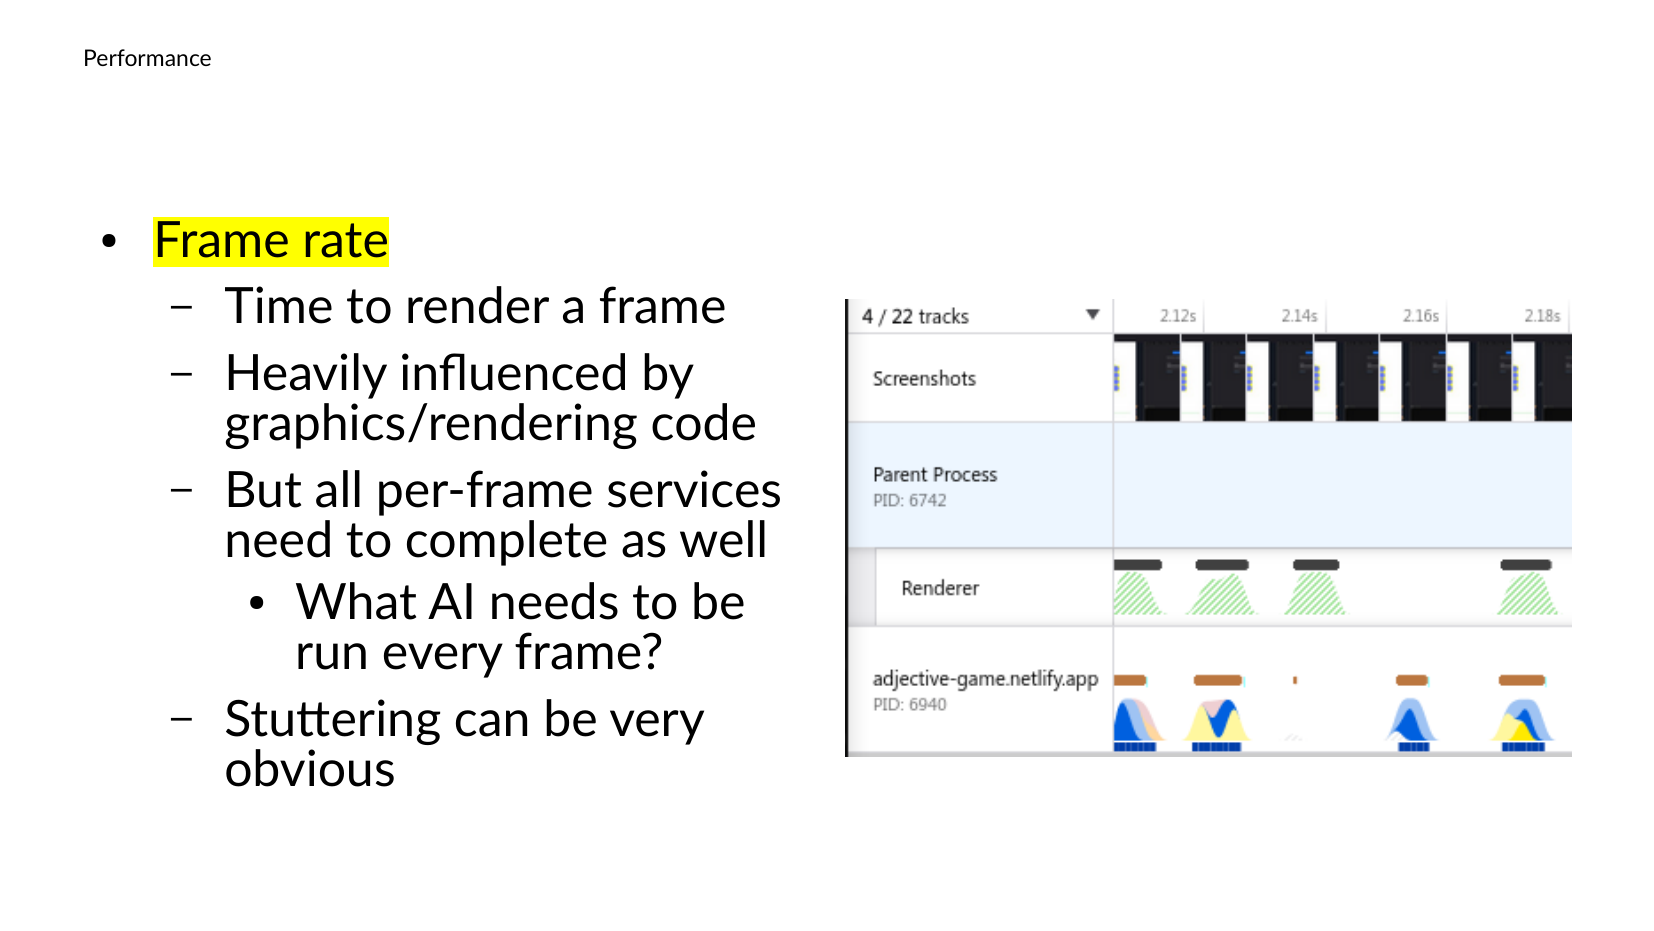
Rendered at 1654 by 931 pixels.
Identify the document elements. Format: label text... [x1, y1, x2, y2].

list Frame rate Time to render a frame Heavily influenced by graphics/rendering code But all per-frame services need to complete as well What AI needs to be run every frame? Stuttering can be very obvious [82, 217, 809, 839]
title Performance [83, 0, 1571, 119]
picture [845, 299, 1572, 757]
